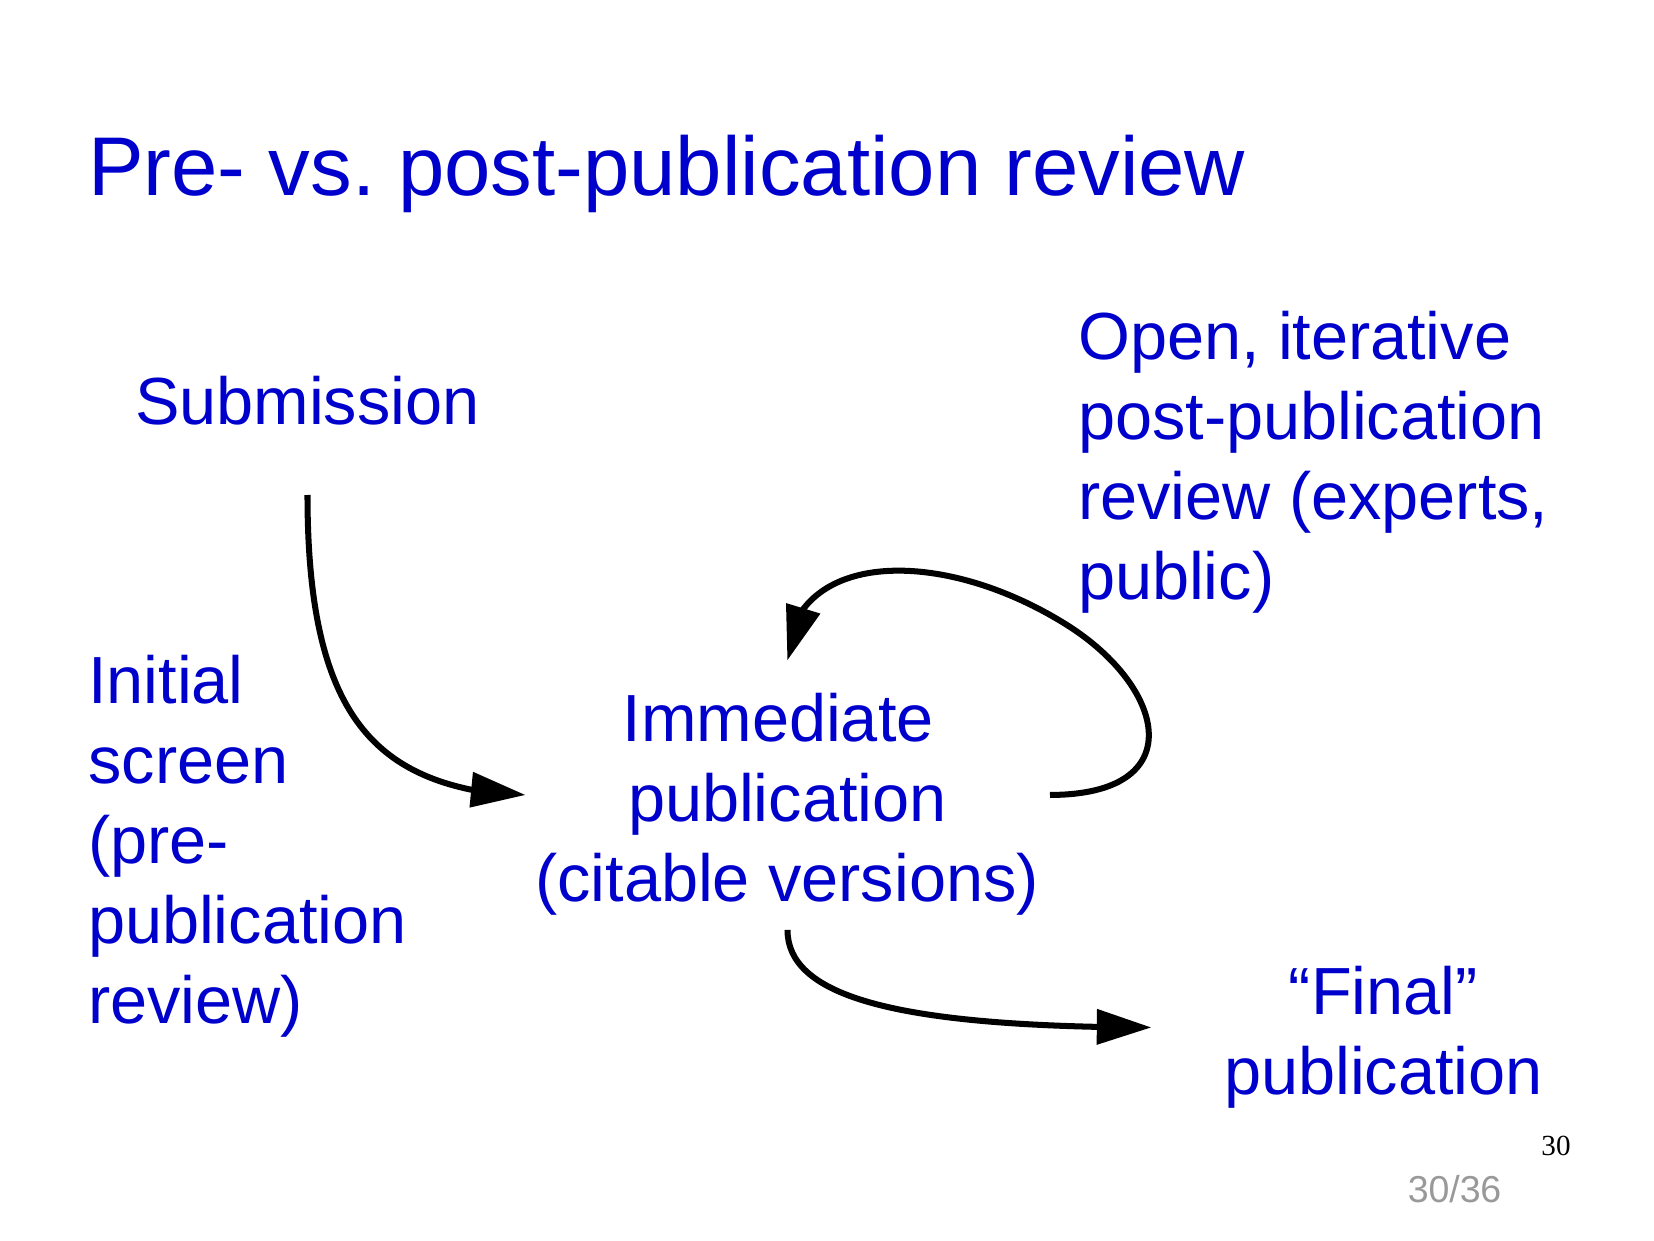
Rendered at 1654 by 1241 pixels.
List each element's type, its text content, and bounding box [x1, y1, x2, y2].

text_box Initial screen (pre-publication review) [323, 630, 451, 781]
text_box <number>/36 [1394, 1158, 1650, 1235]
text_box Immediate publication (citable versions) [525, 659, 1051, 931]
text_box “Final” publication [1150, 929, 1616, 1126]
text_box Open, iterative post-publication review (experts, public) [1065, 286, 1588, 705]
text_box Open, iterative post-publication review (experts, public) [1065, 628, 1138, 705]
text_box Initial screen (pre-publication review) [75, 630, 451, 1149]
text_box Pre- vs. post-publication review [75, 104, 1591, 249]
text_box Submission [75, 300, 541, 496]
